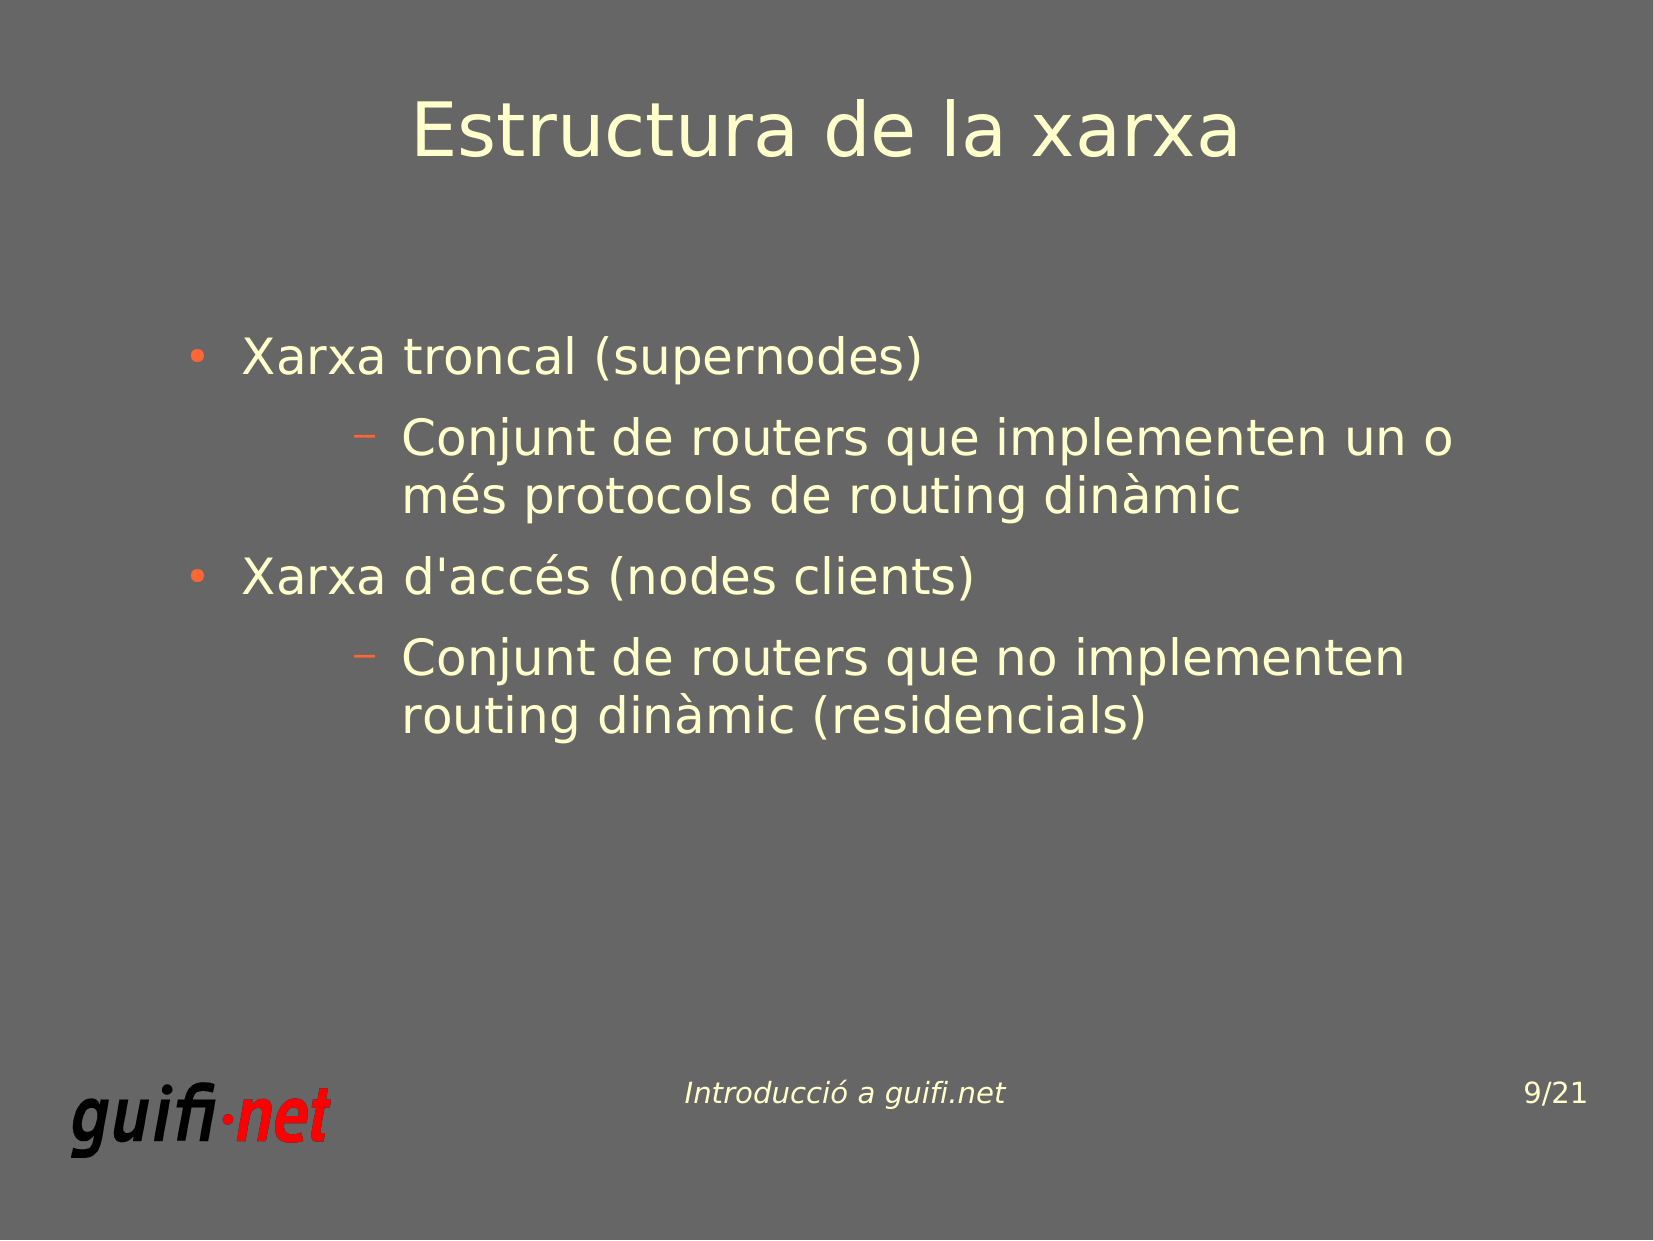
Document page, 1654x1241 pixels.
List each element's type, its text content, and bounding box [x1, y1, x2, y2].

title Estructura de la xarxa [82, 49, 1571, 213]
picture [71, 1082, 331, 1158]
list Xarxa troncal (supernodes) Conjunt de routers que implementen un o més protocols de routing dinàmic Xarxa d'accés (nodes clients) Conjunt de routers que no implementen routing dinàmic (residencials) [118, 248, 1571, 1045]
